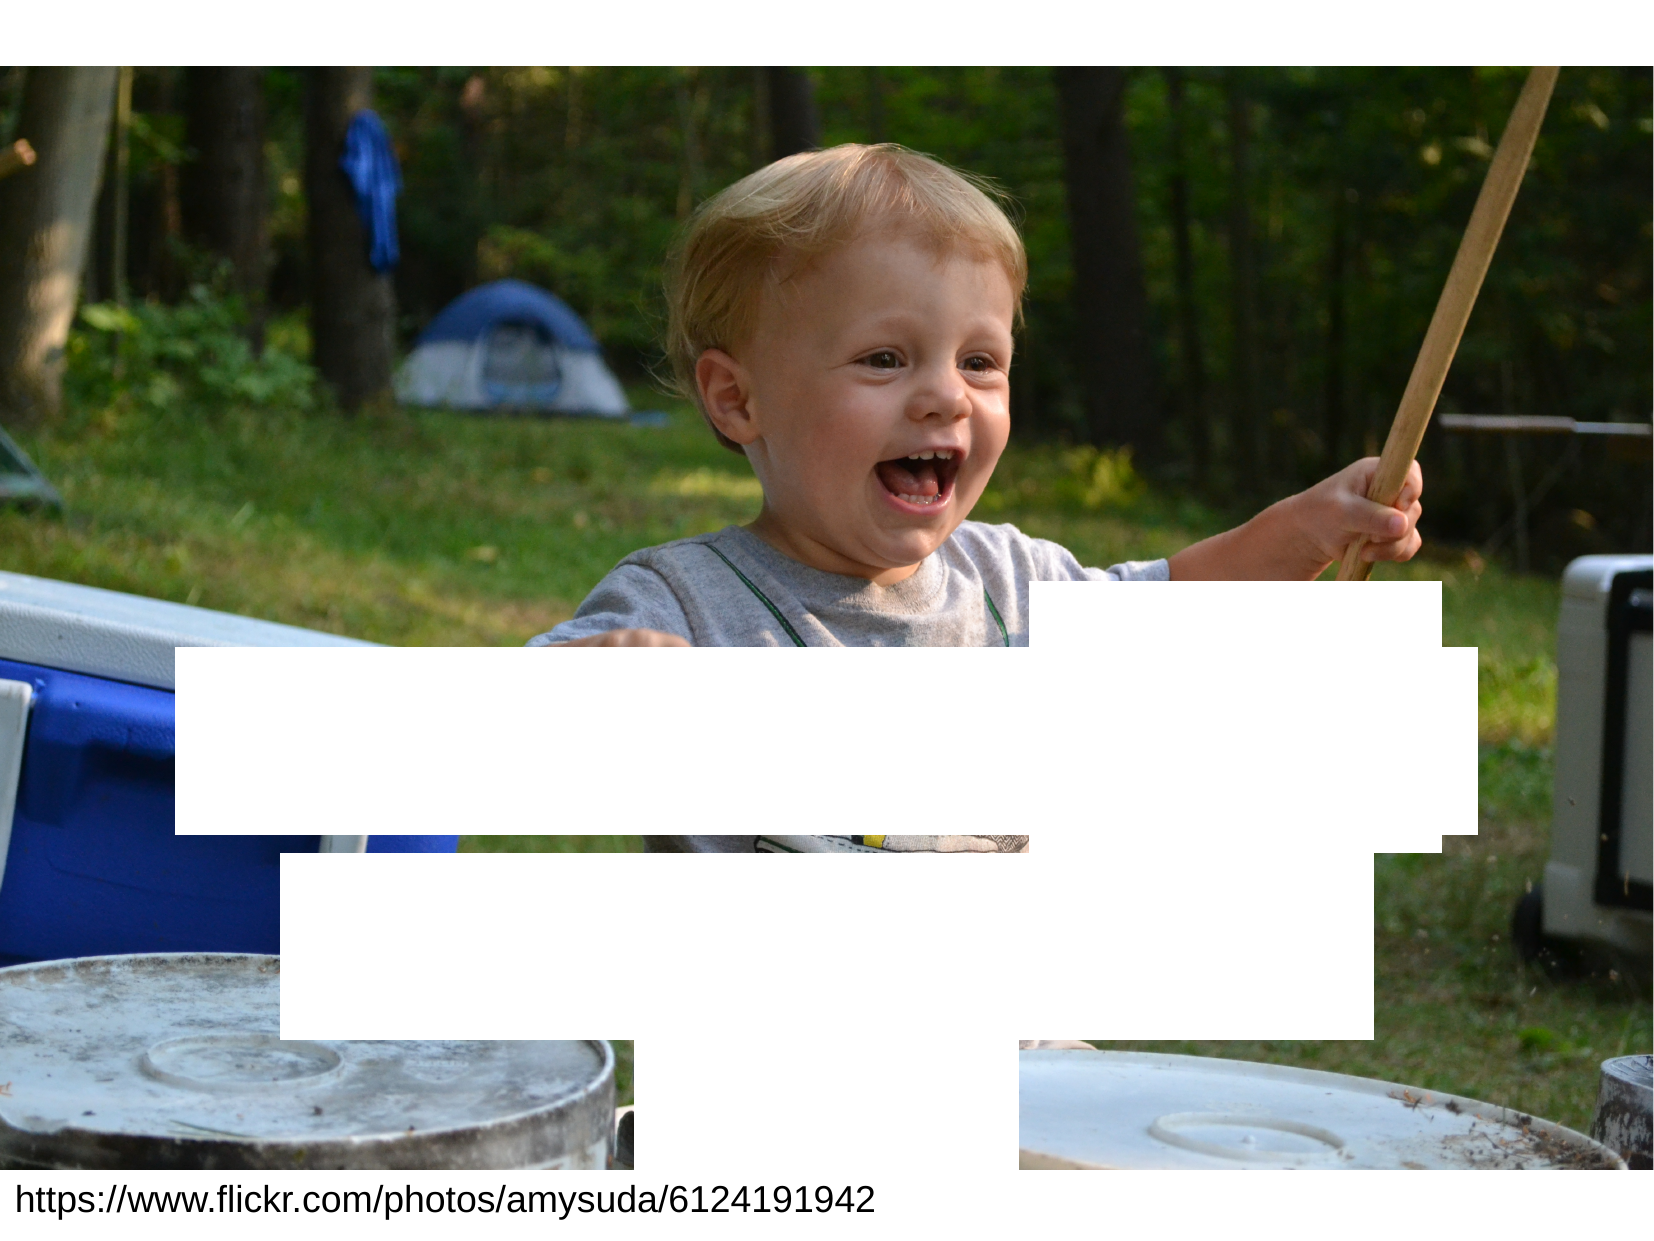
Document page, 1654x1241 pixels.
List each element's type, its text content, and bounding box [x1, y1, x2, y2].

text_box https://www.flickr.com/photos/amysuda/6124191942 [0, 1171, 1595, 1229]
picture [1019, 66, 1654, 1170]
picture [0, 66, 634, 1170]
subtitle ¿Por qué soy Feliz programando en Ruby? [82, 25, 1571, 1034]
